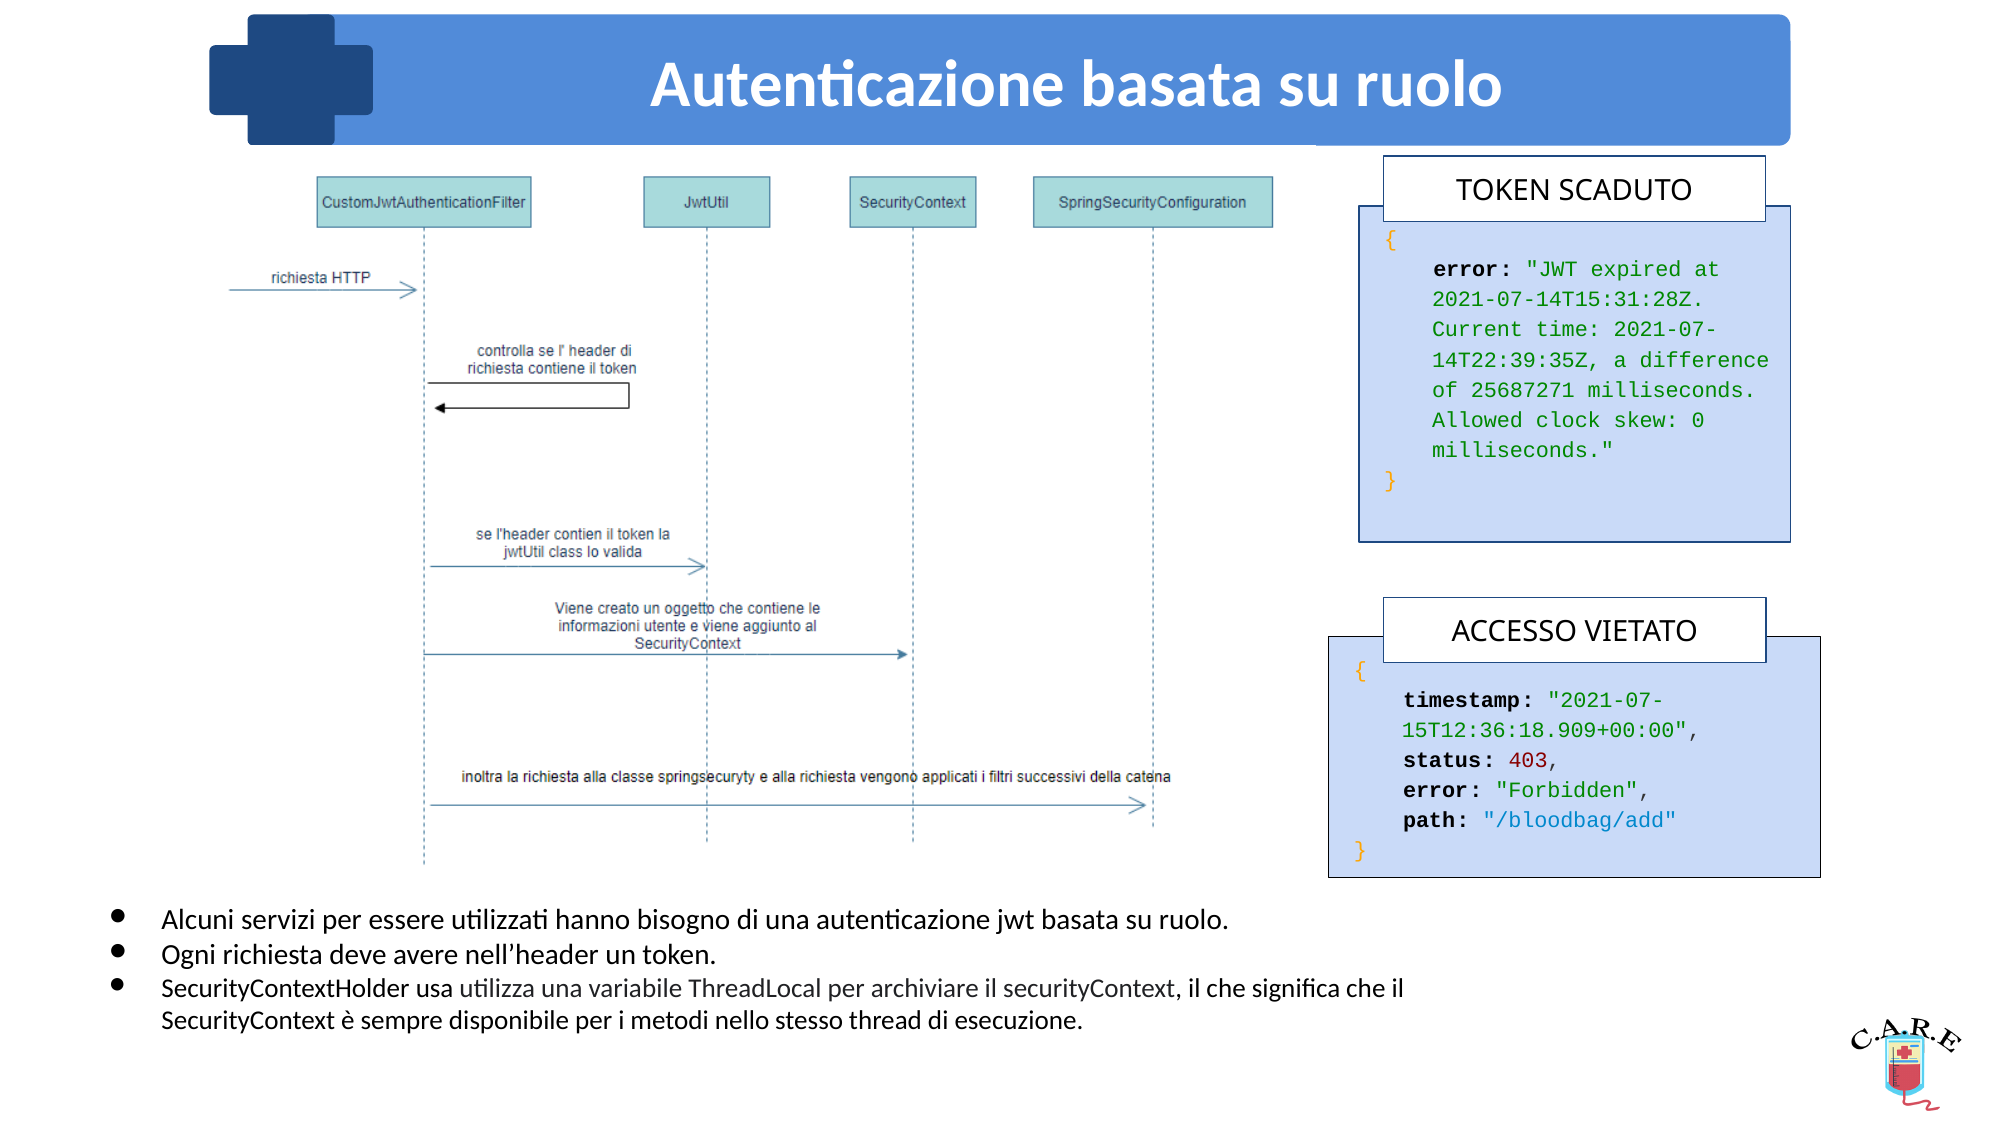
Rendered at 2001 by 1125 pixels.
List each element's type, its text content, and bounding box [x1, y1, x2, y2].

text_box { "timestamp": "2021-07-15T12:36:18.909+00:00", "status": 403, "error": "Forbidden", "path": "/bloodbag/add" } [1328, 636, 1821, 878]
text_box [209, 14, 1791, 146]
picture [225, 145, 1316, 904]
text_box ACCESSO VIETATO [1383, 597, 1766, 663]
text_box { "error": "JWT expired at 2021-07-14T15:31:28Z. Current time: 2021-07-14T22:39:35Z, a difference of 25687271 milliseconds. Allowed clock skew: 0 milliseconds." } [1358, 205, 1791, 542]
text_box TOKEN SCADUTO [1383, 156, 1766, 222]
text_box Alcuni servizi per essere utilizzati hanno bisogno di una autenticazione jwt basata su ruolo. Ogni richiesta deve avere nell’header un token. SecurityContextHolder usa utilizza una variabile ThreadLocal per archiviare il securityContext, il che significa che il SecurityContext è sempre disponibile per i metodi nello stesso thread di esecuzione. [71, 885, 1511, 1085]
text_box Autenticazione basata su ruolo [419, 31, 1736, 128]
picture [1805, 1015, 2000, 1125]
